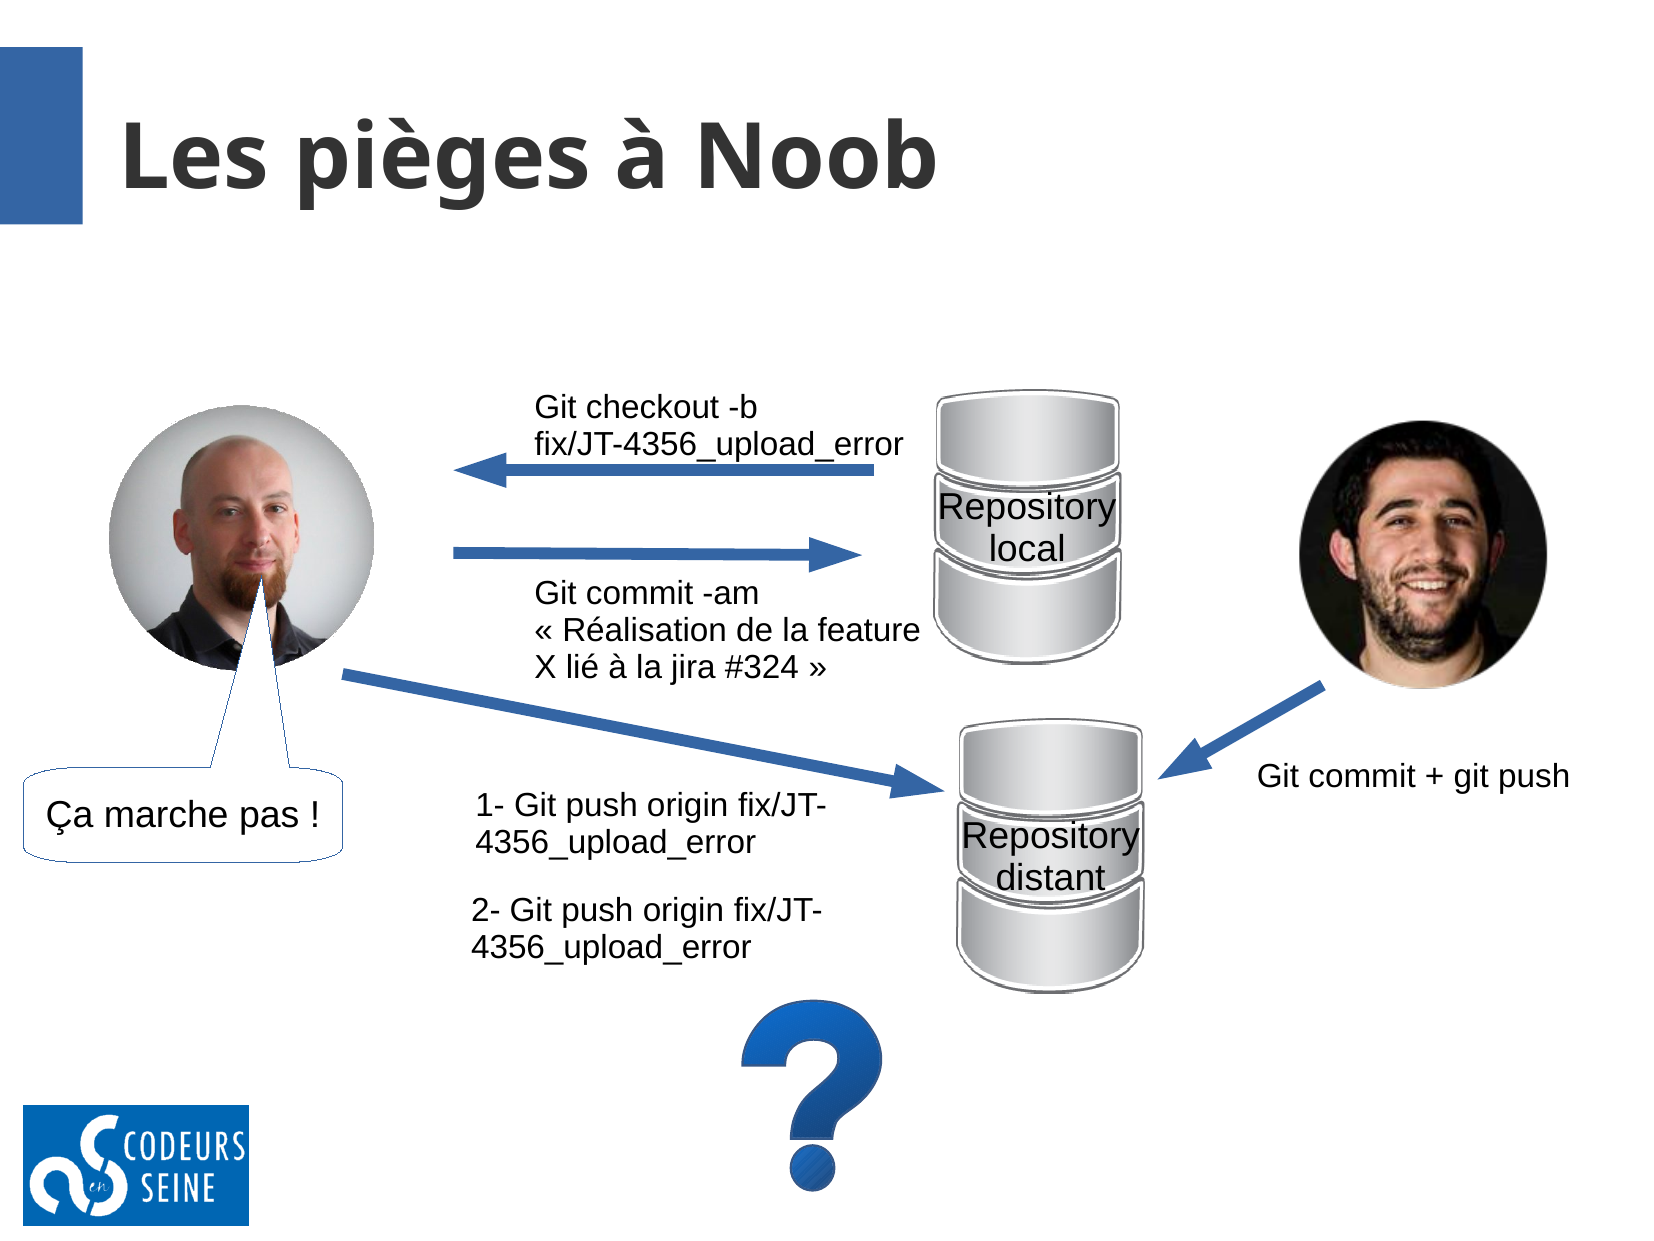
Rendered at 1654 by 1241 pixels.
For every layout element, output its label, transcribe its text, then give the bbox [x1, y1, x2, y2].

picture [103, 399, 378, 674]
text_box 2- Git push origin fix/JT-4356_upload_error [456, 884, 870, 979]
text_box Git commit + git push [1242, 749, 1642, 839]
title Les pièges à Noob [118, 49, 1571, 257]
text_box Git commit -am « Réalisation de la feature X lié à la jira #324 » [519, 566, 957, 693]
picture [23, 1105, 249, 1226]
picture [685, 963, 950, 1229]
picture [1287, 410, 1563, 695]
picture [933, 389, 1122, 665]
text_box Ça marche pas ! [23, 575, 343, 863]
text_box 1- Git push origin fix/JT-4356_upload_error [460, 779, 875, 875]
picture [956, 718, 1145, 994]
text_box Git checkout -b fix/JT-4356_upload_error [519, 381, 920, 471]
